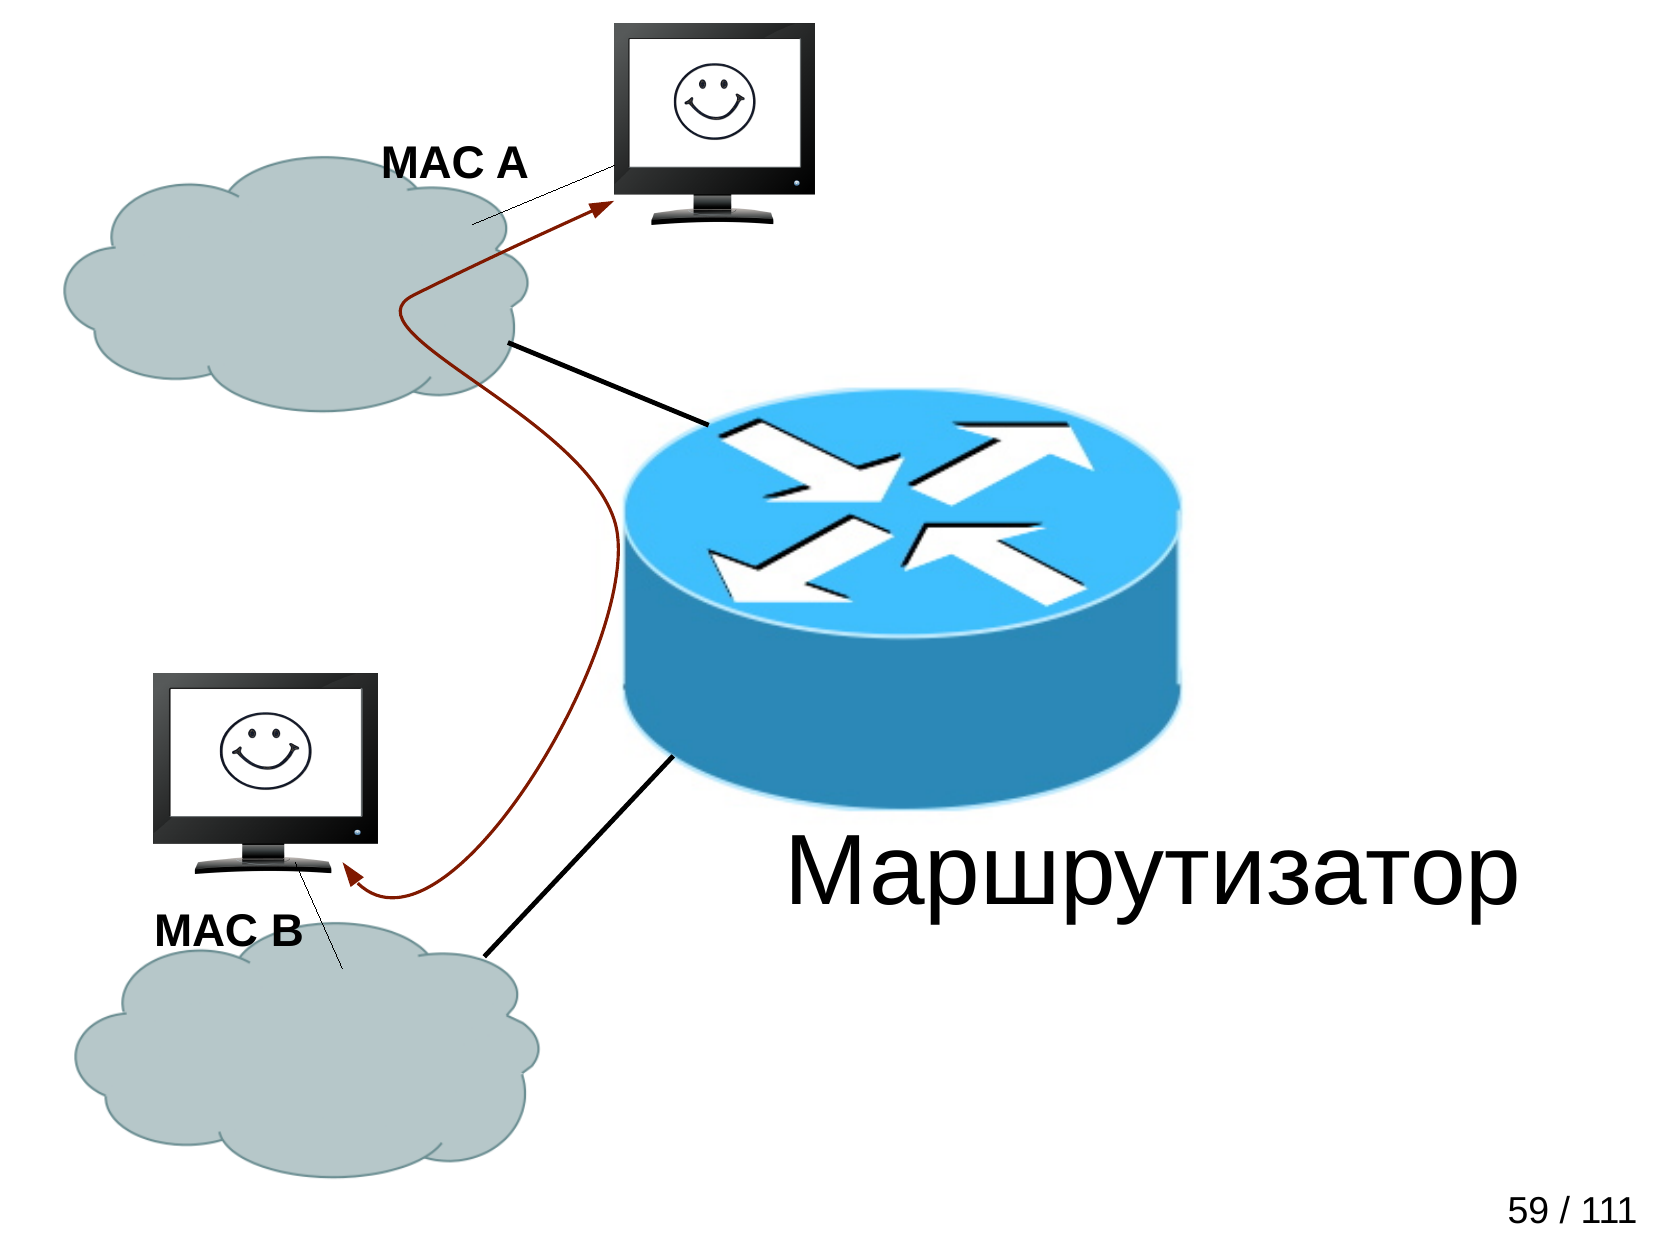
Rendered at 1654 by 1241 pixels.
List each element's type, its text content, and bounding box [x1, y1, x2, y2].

text_box [188, 690, 338, 788]
picture [363, 884, 429, 896]
text_box <number> / 111 [1379, 1182, 1653, 1239]
picture [34, 219, 1264, 1205]
picture [559, 449, 616, 726]
text_box [645, 40, 779, 138]
picture [23, 118, 580, 439]
picture [153, 673, 378, 874]
text_box Маршрутизатор [770, 806, 1536, 934]
text_box MAC A [366, 129, 544, 197]
text_box MAC B [139, 897, 319, 964]
picture [614, 23, 815, 225]
